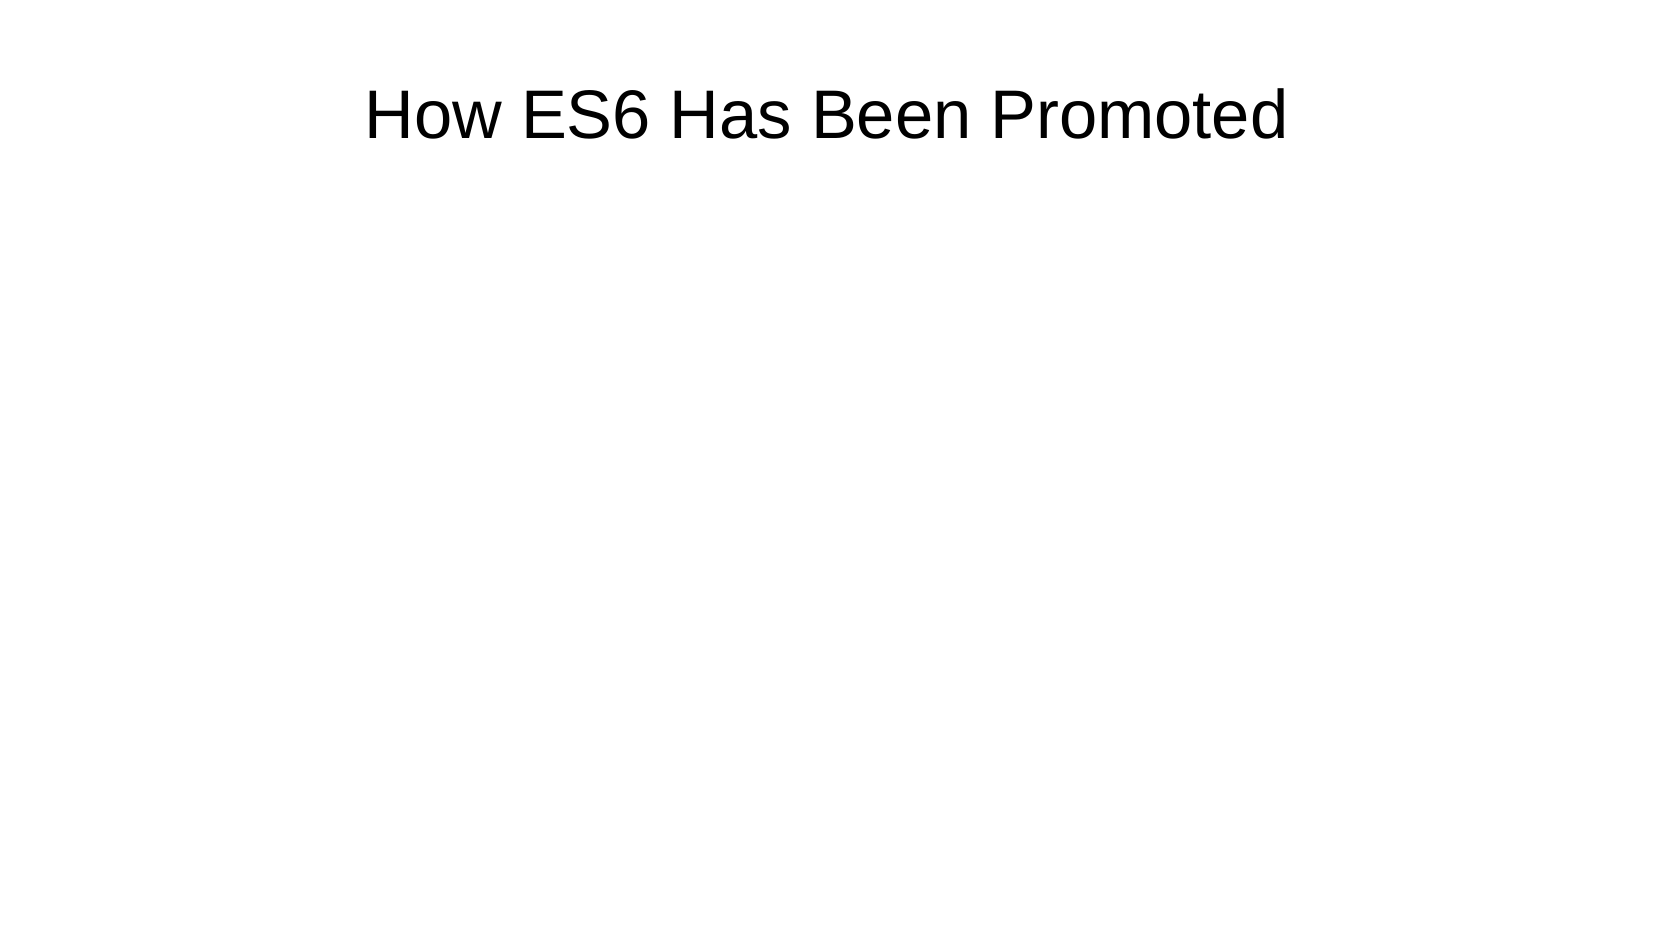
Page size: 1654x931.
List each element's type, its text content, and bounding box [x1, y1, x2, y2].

title How ES6 Has Been Promoted [82, 37, 1571, 193]
